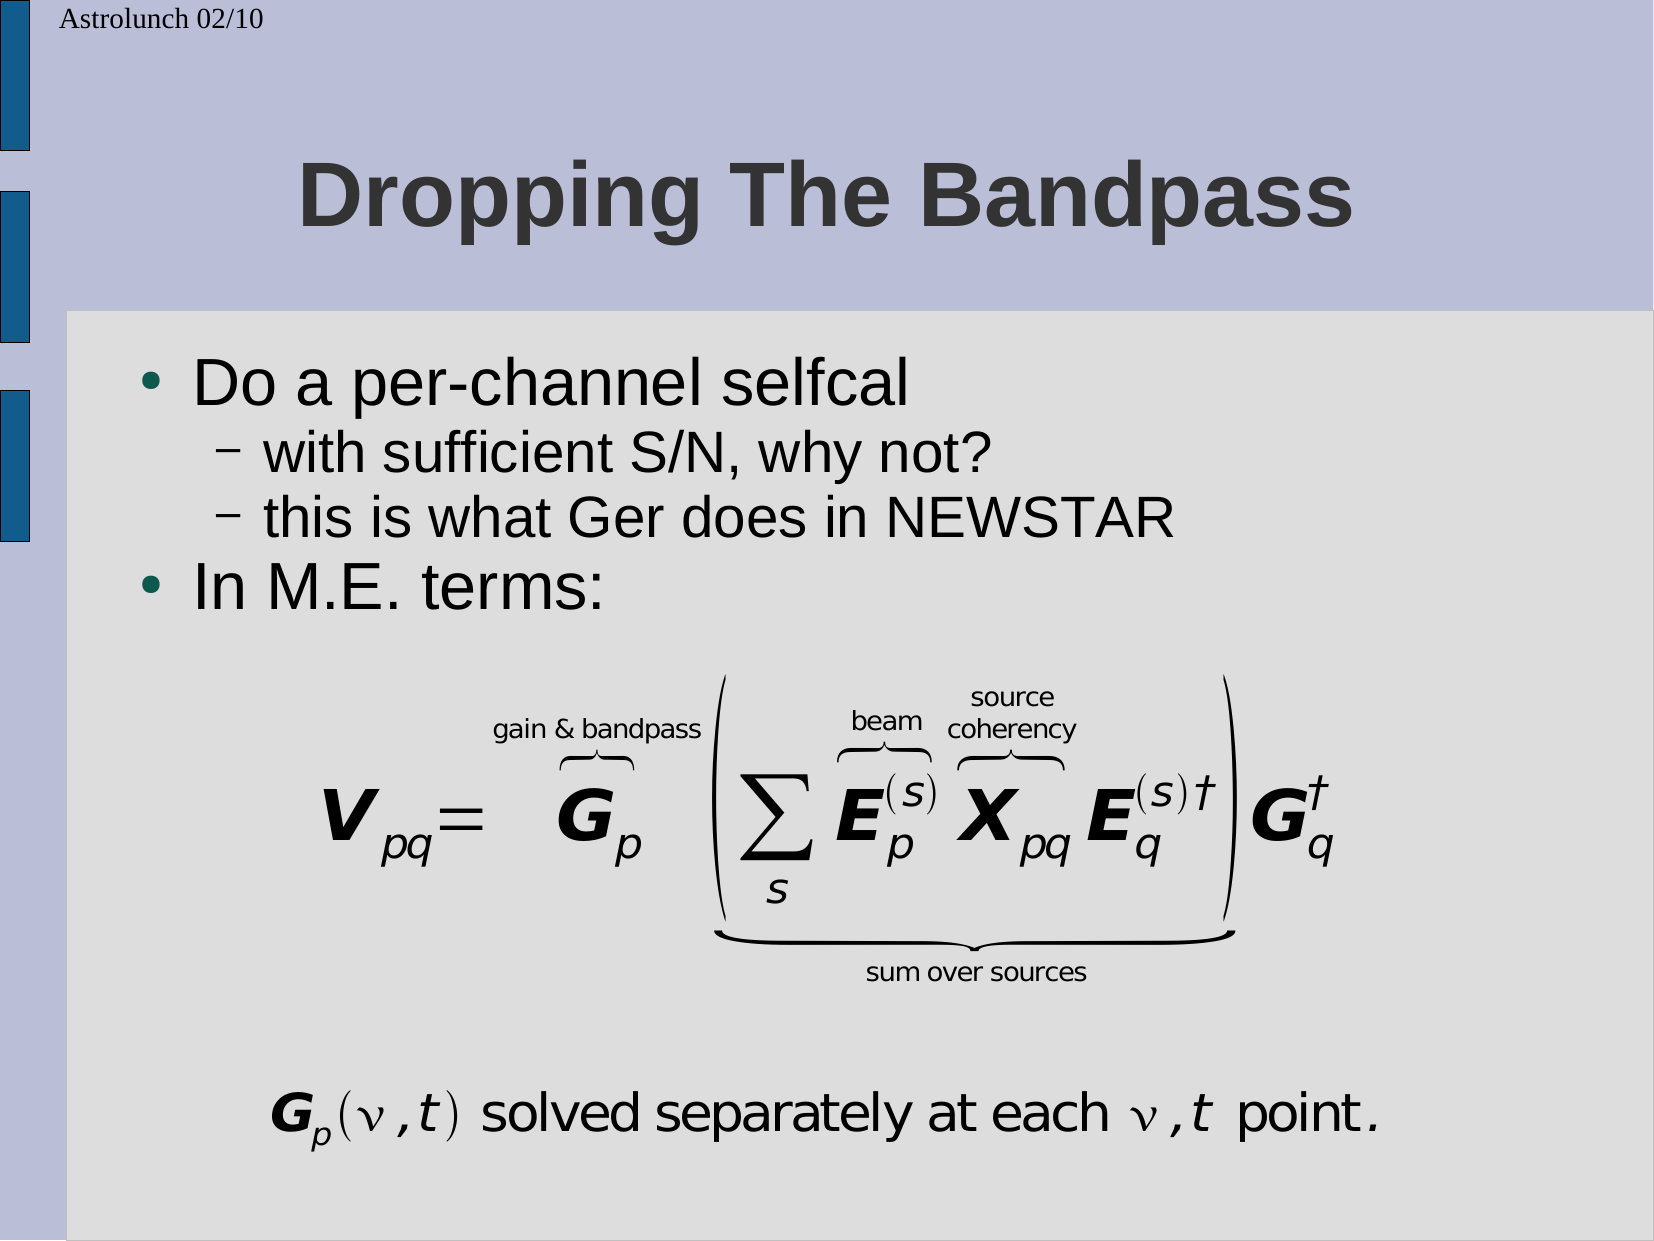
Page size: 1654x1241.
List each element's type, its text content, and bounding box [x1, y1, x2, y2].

list Do a per-channel selfcal with sufficient S/N, why not? this is what Ger does in NEWSTAR In M.E. terms: [121, 344, 1534, 1127]
title Dropping The Bandpass [121, 91, 1534, 299]
chart [261, 670, 1389, 1233]
